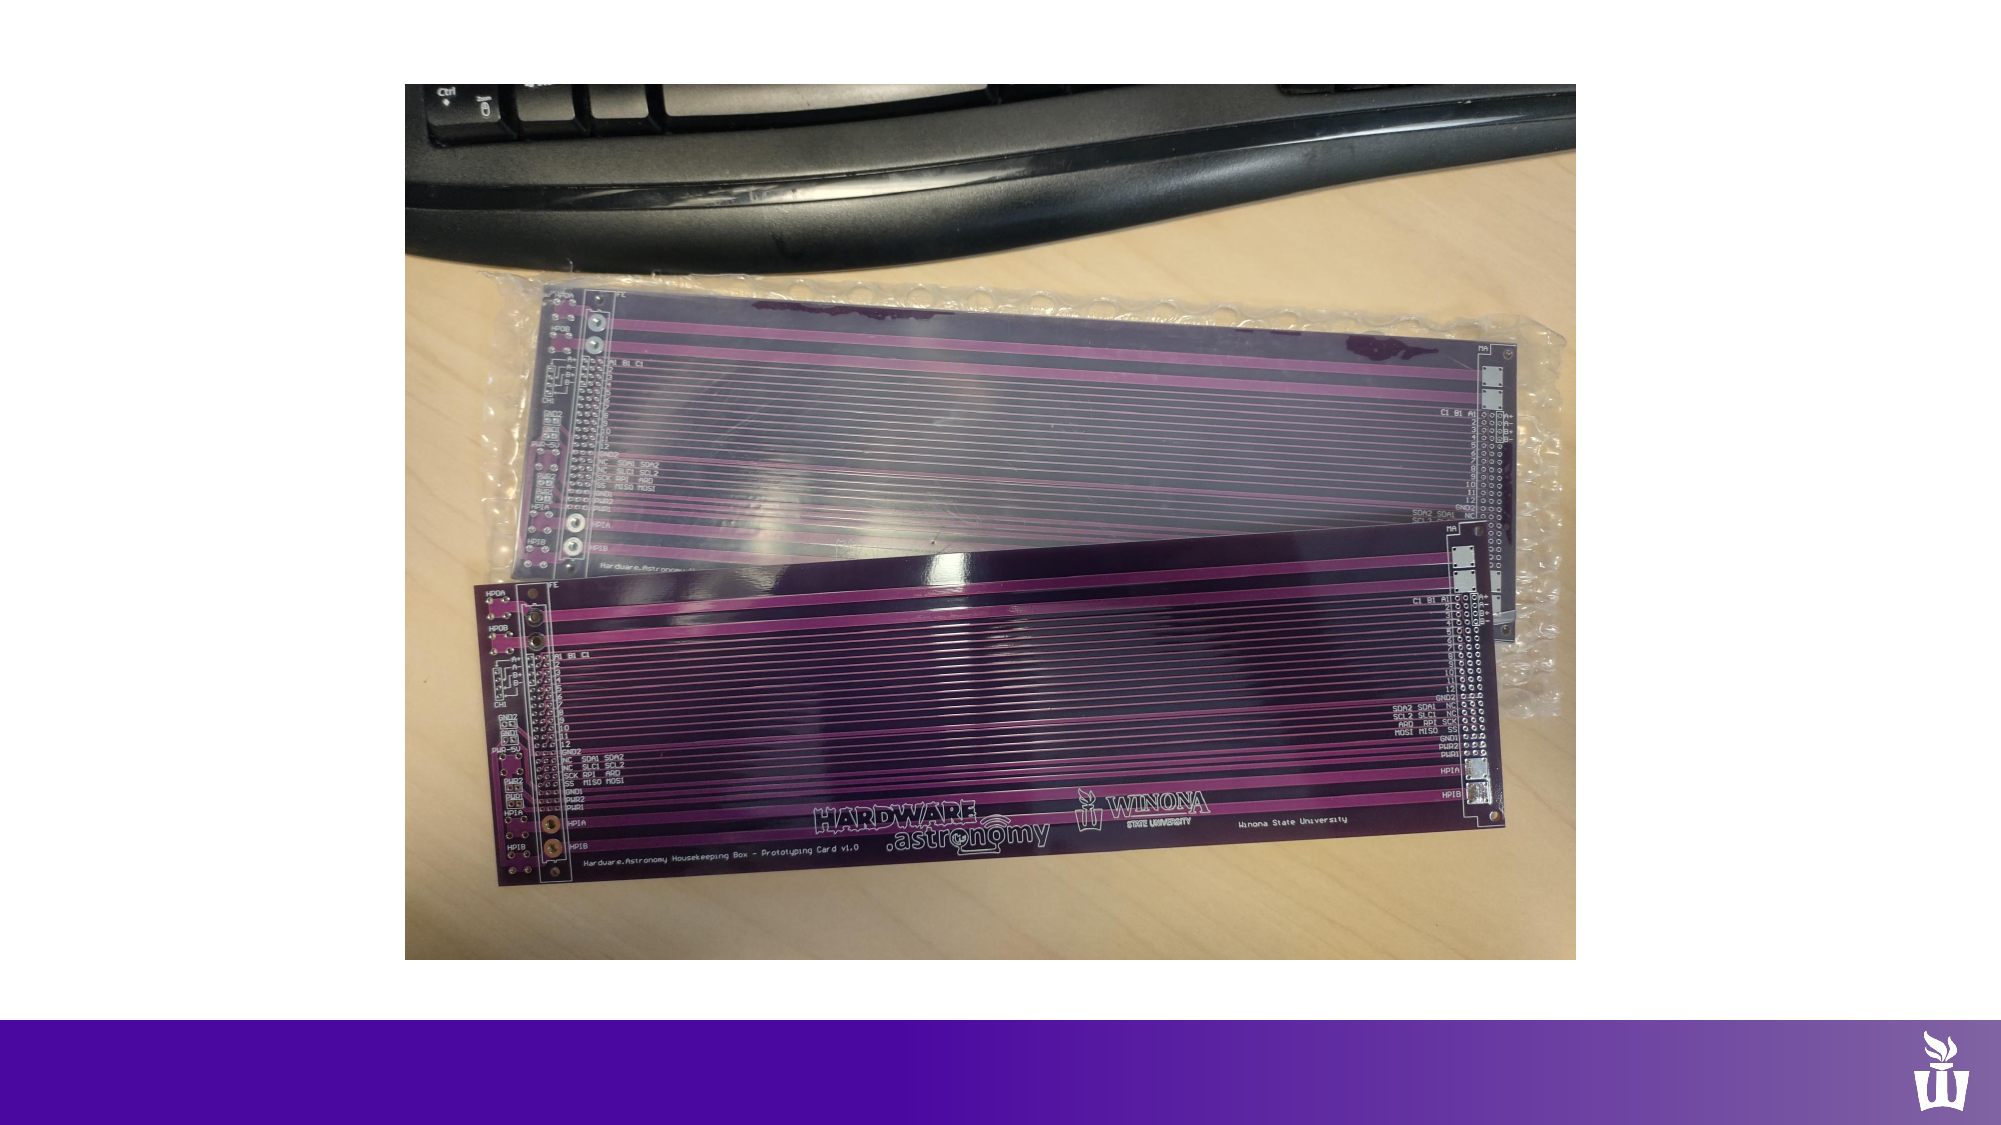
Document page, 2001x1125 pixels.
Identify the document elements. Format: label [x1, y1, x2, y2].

picture [405, 84, 1576, 961]
